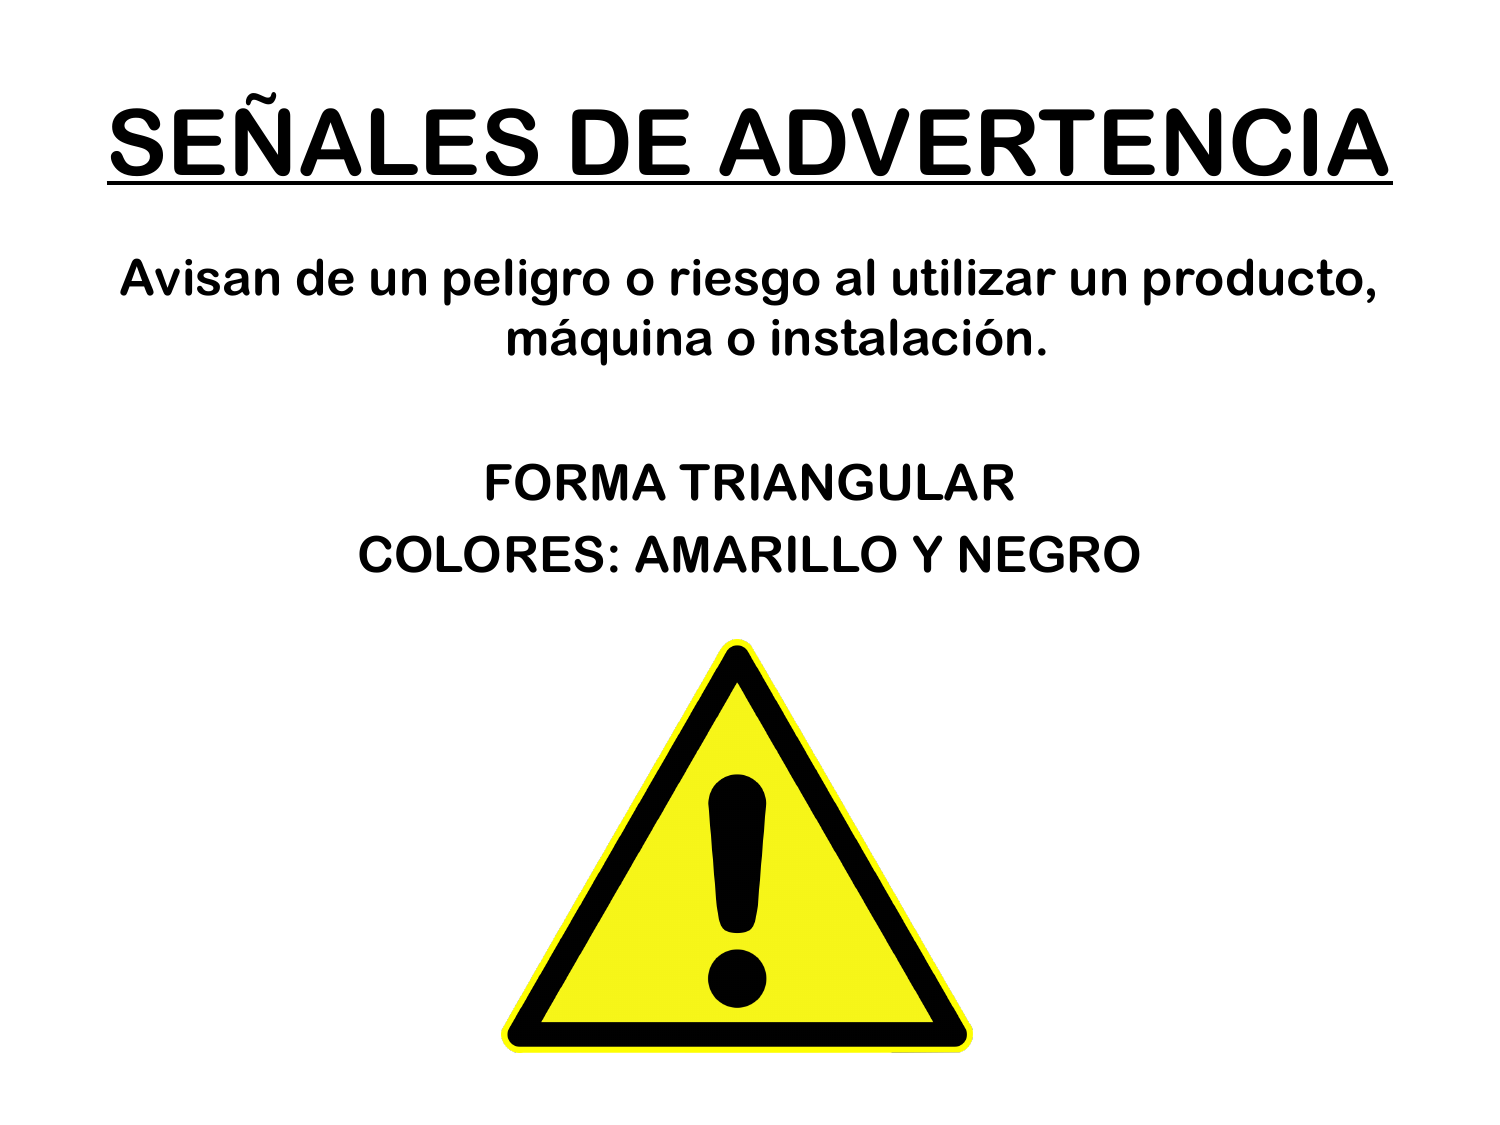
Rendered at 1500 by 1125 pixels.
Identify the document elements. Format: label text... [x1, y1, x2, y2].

picture [501, 639, 973, 1053]
title SEÑALES DE ADVERTENCIA [75, 45, 1426, 233]
list Avisan de un peligro o riesgo al utilizar un producto, máquina o instalación. FORMA TRIANGULAR COLORES: AMARILLO Y NEGRO [75, 237, 1426, 1075]
